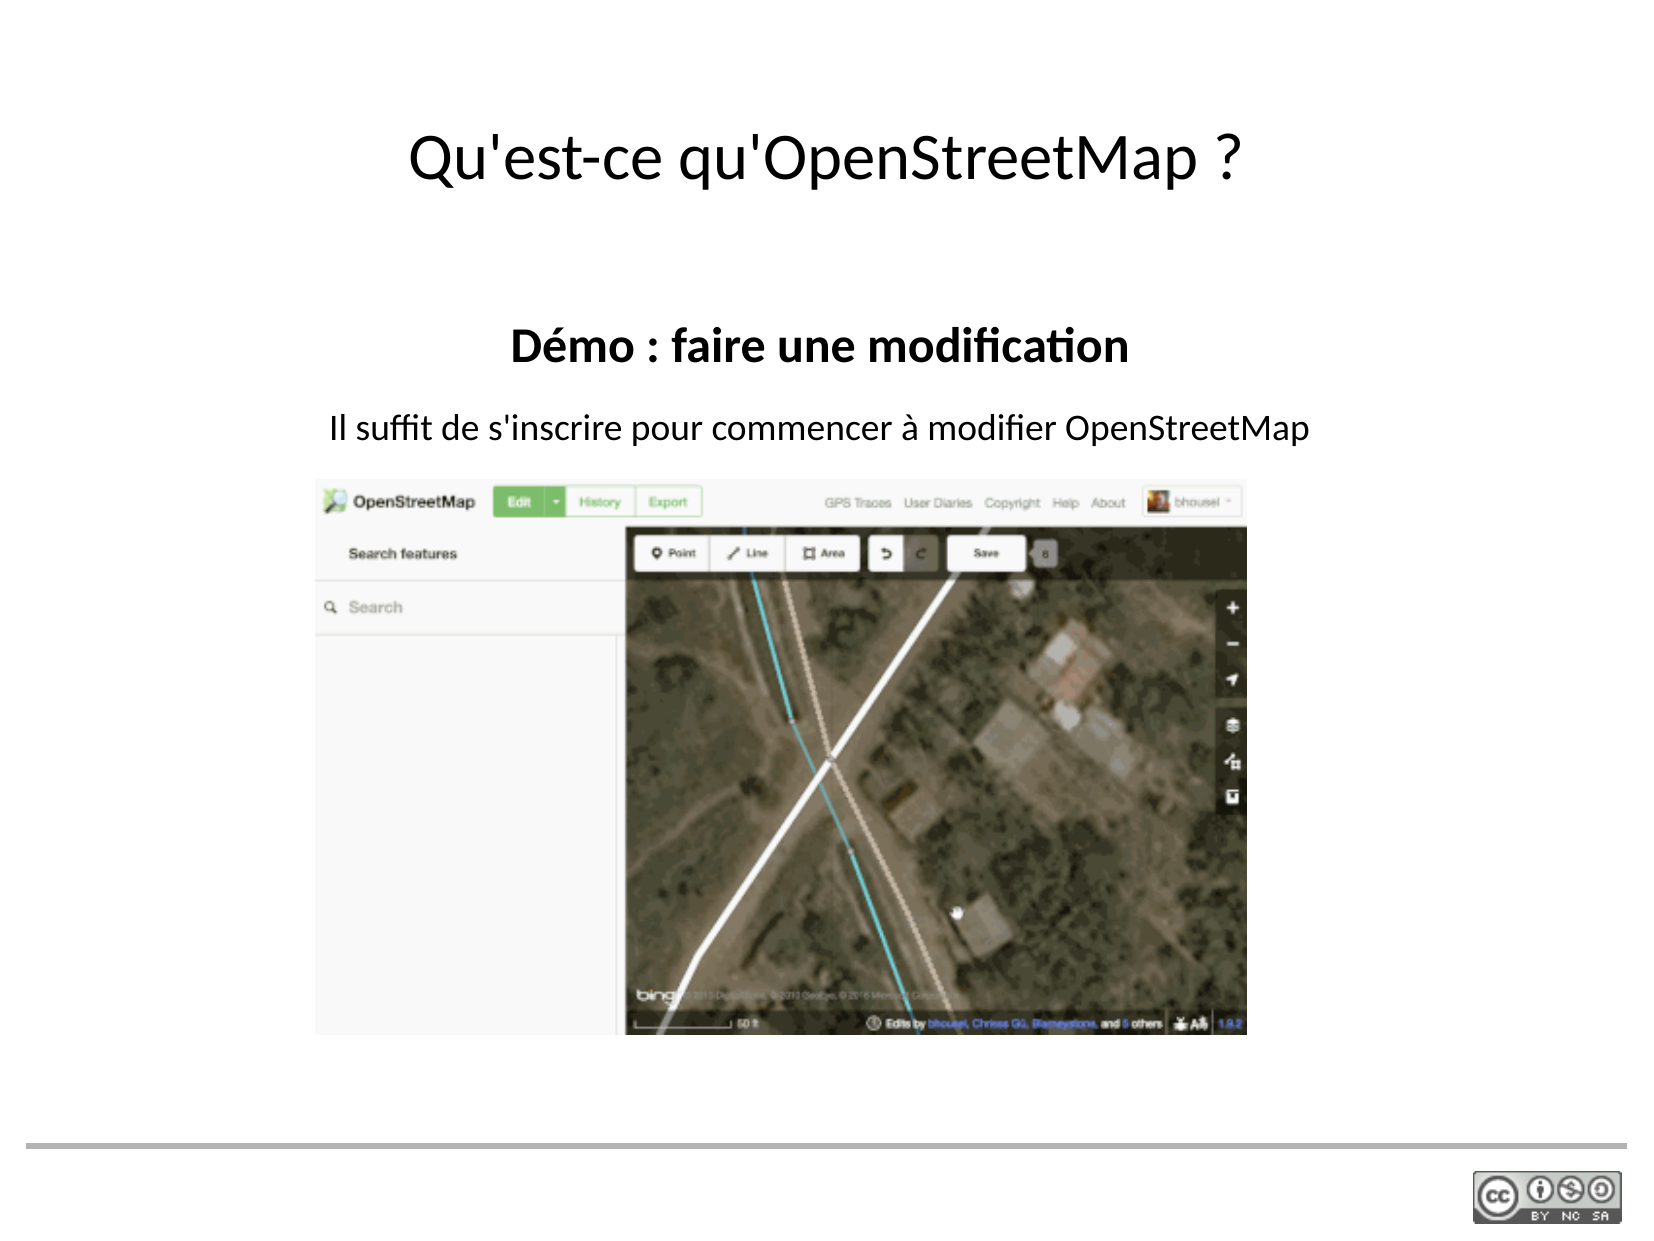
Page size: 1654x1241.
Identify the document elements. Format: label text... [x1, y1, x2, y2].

picture [315, 479, 1247, 1036]
title Qu'est-ce qu'OpenStreetMap ? [82, 49, 1571, 221]
list Démo : faire une modification Il suffit de s'inscrire pour commencer à modifier OpenStreetMap [52, 221, 1589, 1107]
